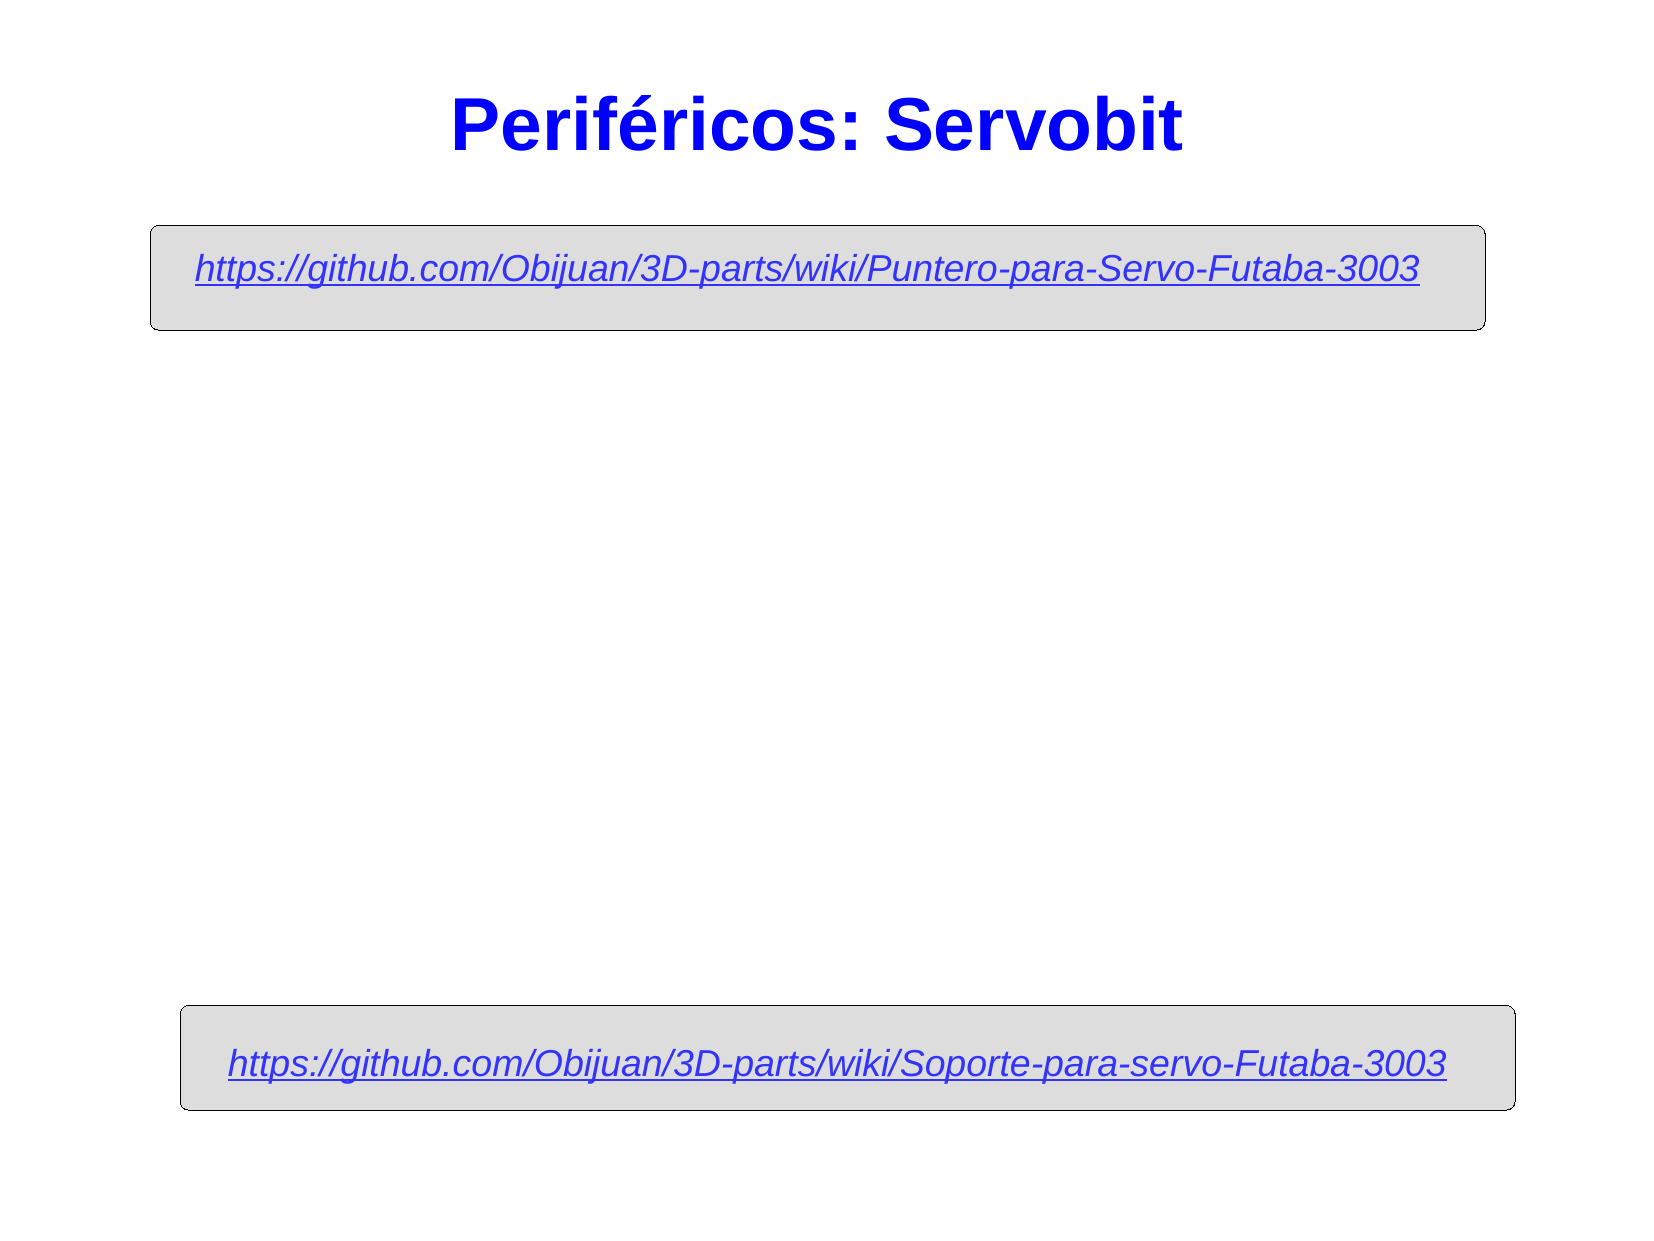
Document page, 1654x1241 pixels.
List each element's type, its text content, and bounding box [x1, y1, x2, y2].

text_box [150, 225, 1486, 331]
text_box https://github.com/Obijuan/3D-parts/wiki/Puntero-para-Servo-Futaba-3003 [180, 240, 1435, 297]
text_box [180, 1005, 1516, 1111]
text_box https://github.com/Obijuan/3D-parts/wiki/Soporte-para-servo-Futaba-3003 [210, 1035, 1465, 1092]
text_box Periféricos: Servobit [90, 75, 1546, 174]
